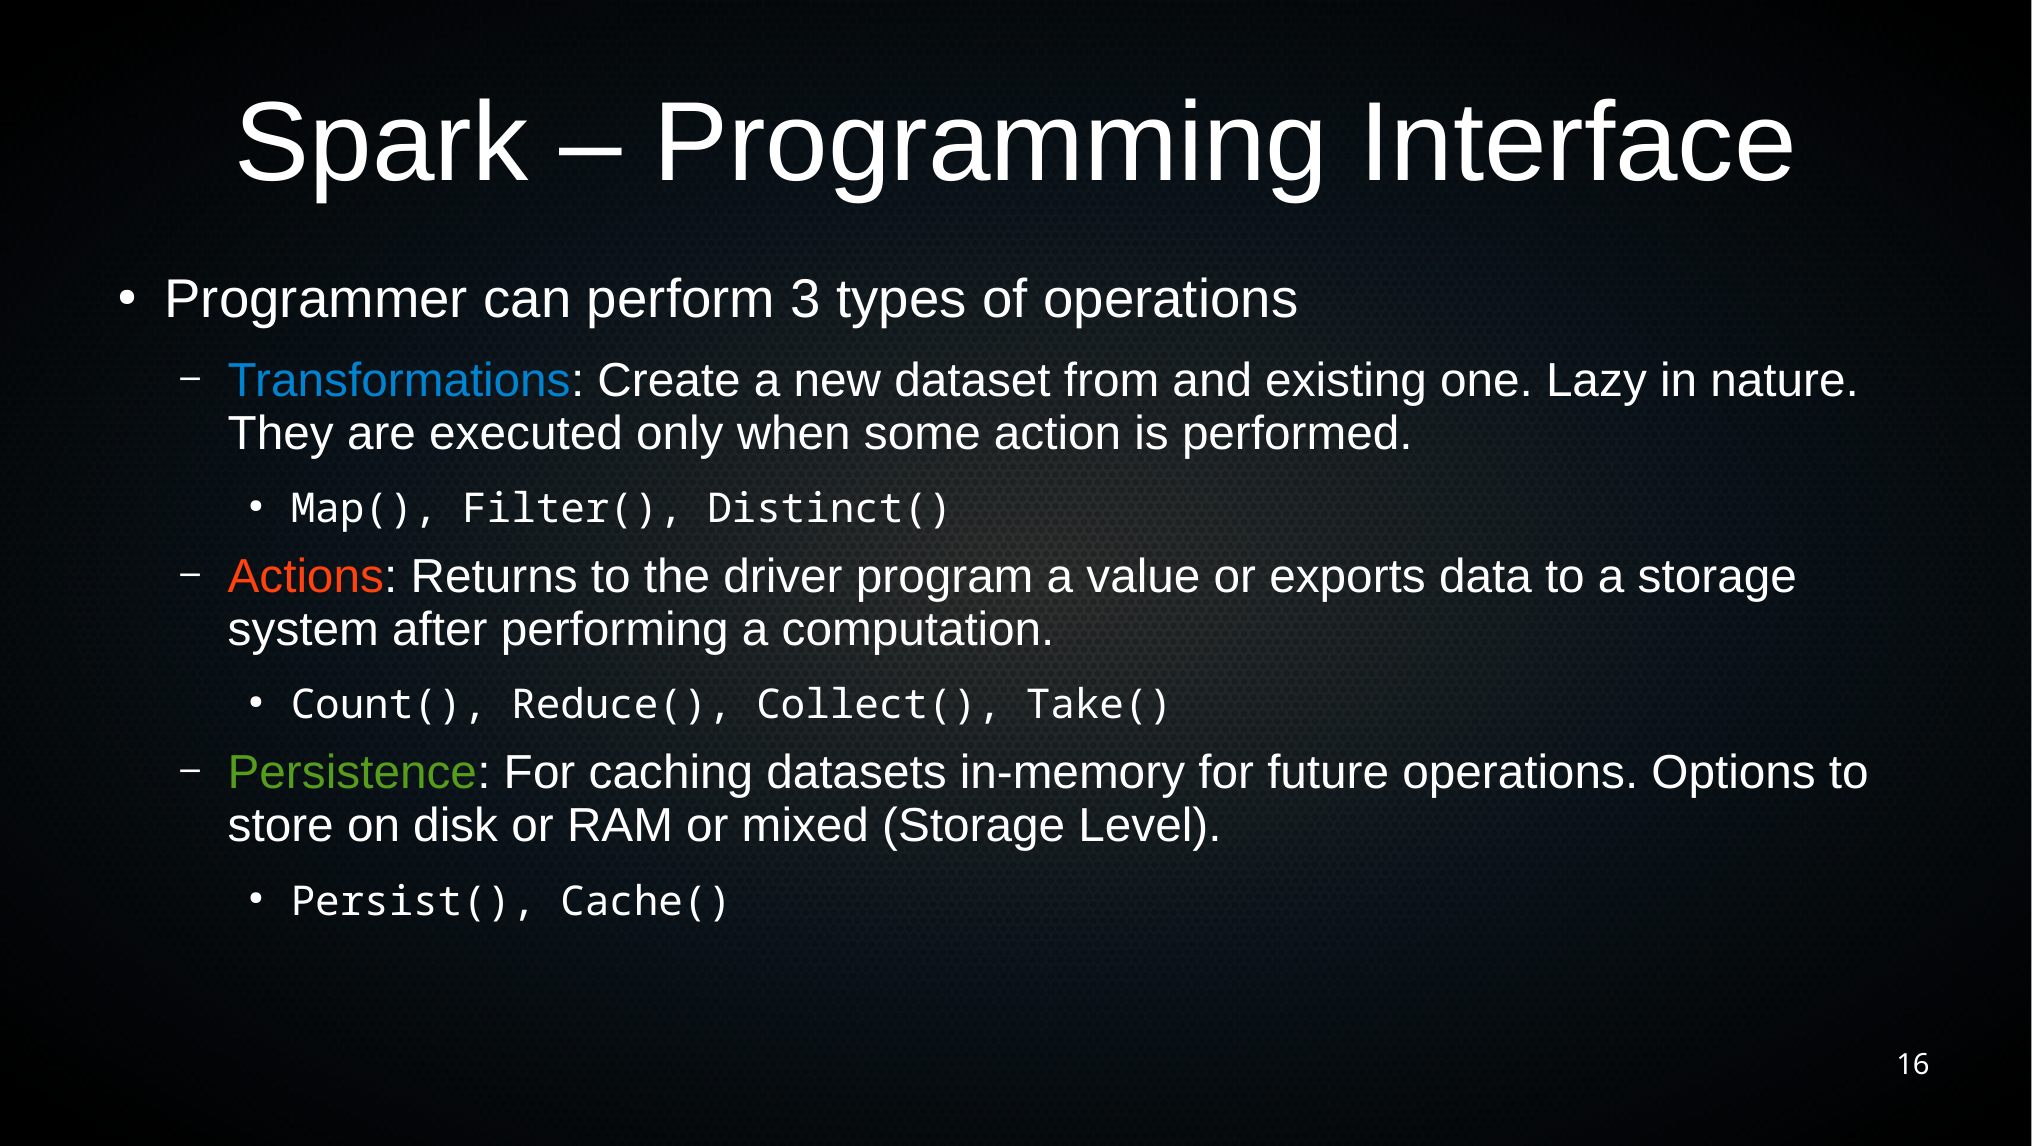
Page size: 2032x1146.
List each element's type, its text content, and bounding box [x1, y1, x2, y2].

list Programmer can perform 3 types of operations Transformations: Create a new dataset from and existing one. Lazy in nature. They are executed only when some action is performed. Map(), Filter(), Distinct() Actions: Returns to the driver program a value or exports data to a storage system after performing a computation. Count(), Reduce(), Collect(), Take() Persistence: For caching datasets in-memory for future operations. Options to store on disk or RAM or mixed (Storage Level). Persist(), Cache() [101, 268, 1890, 933]
picture [0, 0, 2032, 1146]
title Spark – Programming Interface [101, 45, 1930, 237]
